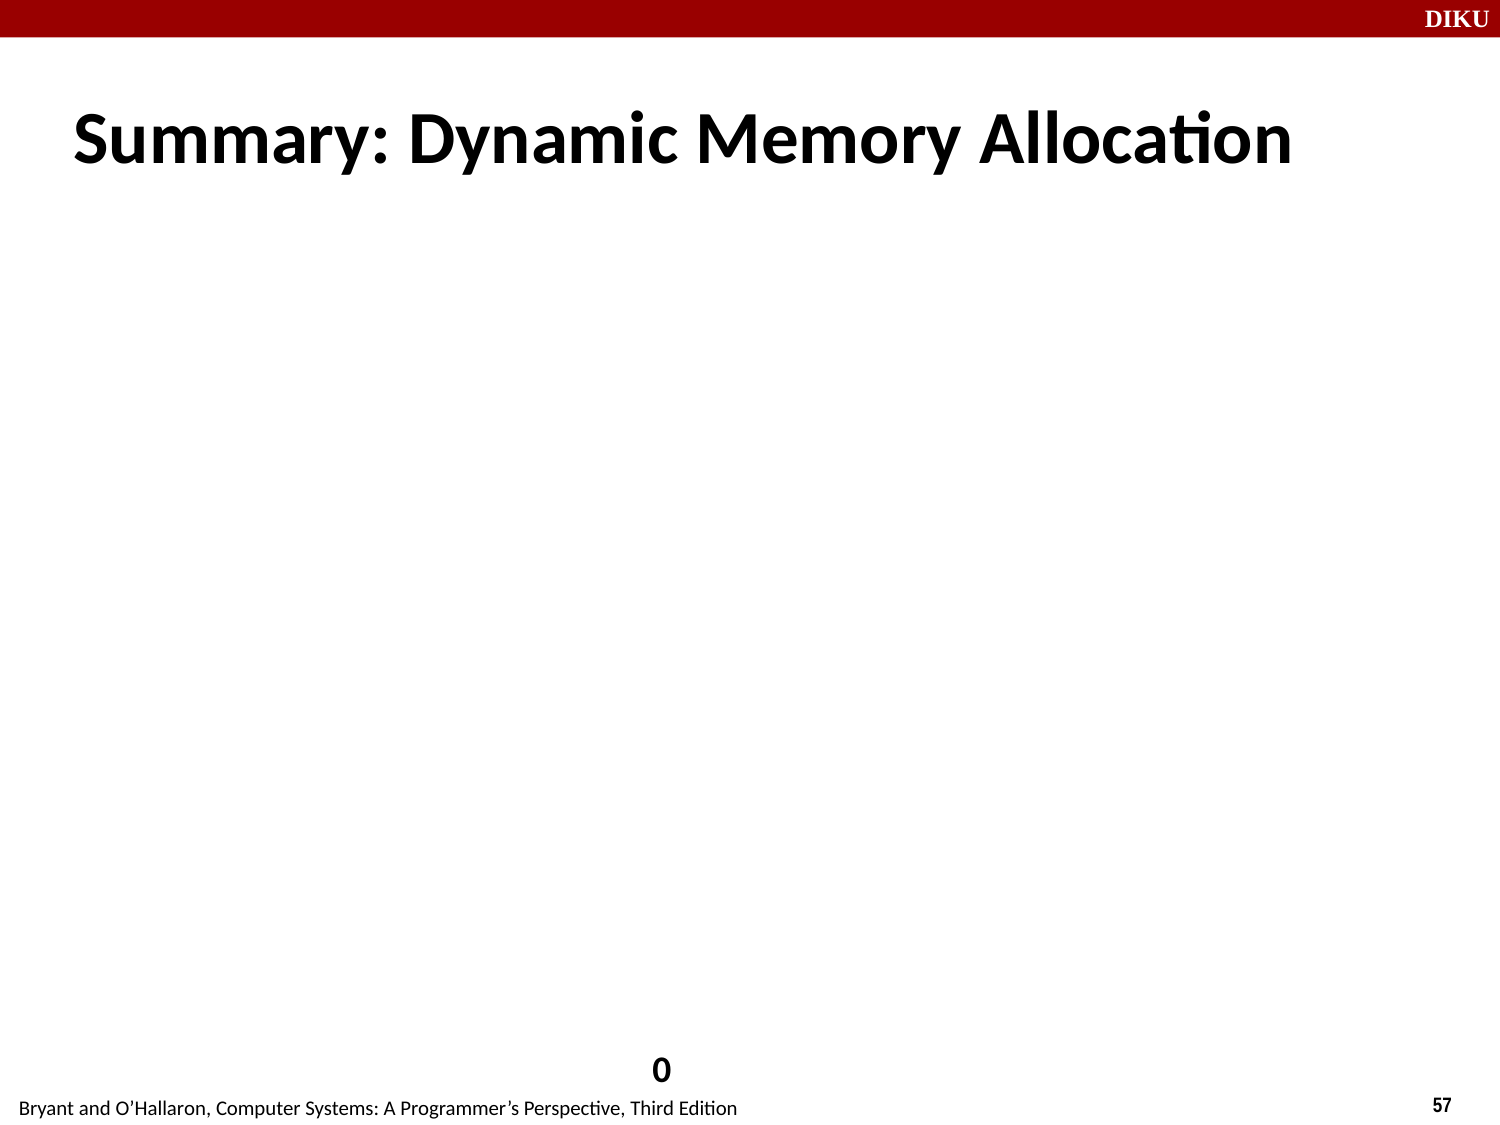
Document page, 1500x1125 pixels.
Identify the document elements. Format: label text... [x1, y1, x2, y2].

text_box 0 [637, 1039, 687, 1101]
text_box Summary: Dynamic Memory Allocation [58, 71, 1486, 197]
